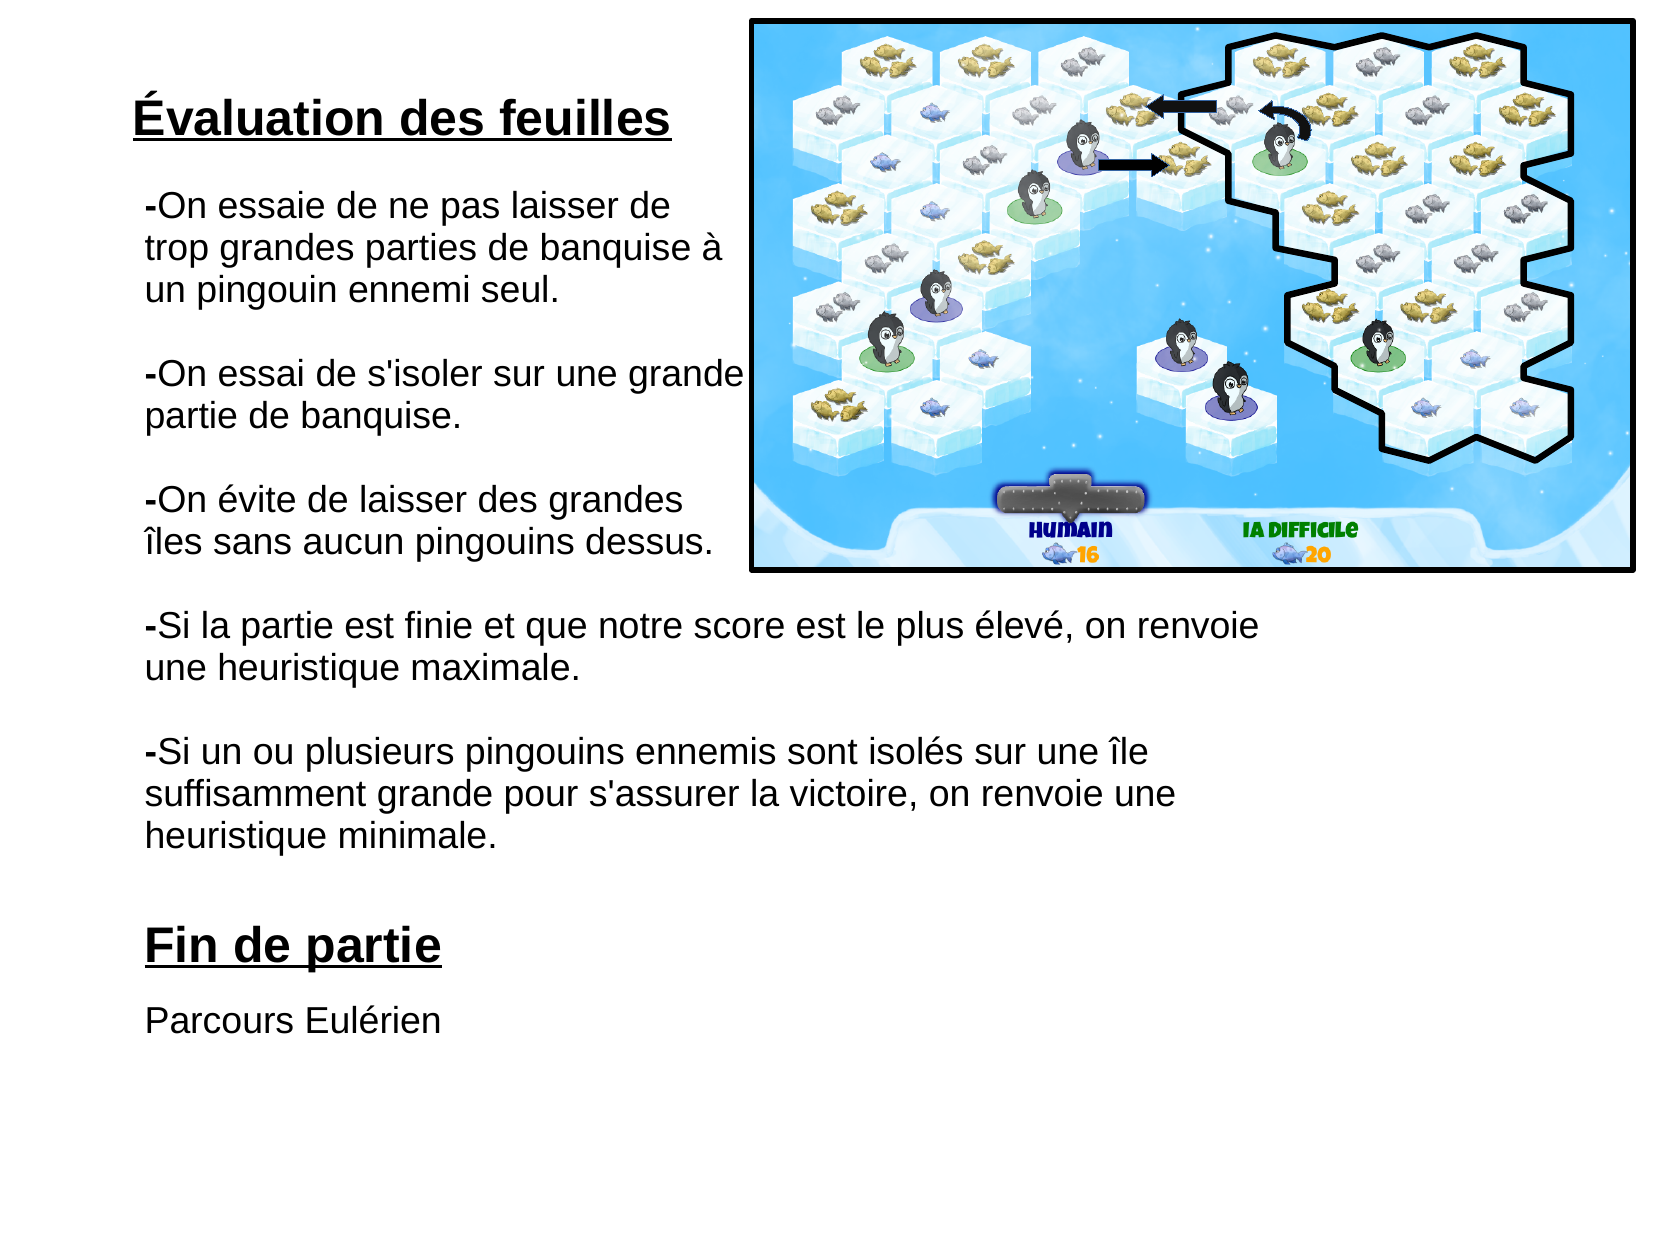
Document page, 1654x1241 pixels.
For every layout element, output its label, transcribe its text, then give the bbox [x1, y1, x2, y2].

picture [754, 23, 1630, 567]
text_box Fin de partie [129, 909, 756, 992]
text_box Évaluation des feuilles [118, 82, 745, 166]
text_box [1145, 94, 1217, 119]
text_box Parcours Eulérien [129, 992, 851, 1049]
text_box [1098, 153, 1170, 177]
text_box [1258, 100, 1312, 141]
text_box -On essaie de ne pas laisser de trop grandes parties de banquise à un pingouin ennemi seul. -On essai de s'isoler sur une grande partie de banquise. -On évite de laisser des grandes îles sans aucun pingouins dessus. -Si la partie est finie et que notre score est le plus élevé, on renvoie une heuristique maximale. -Si un ou plusieurs pingouins ennemis sont isolés sur une île suffisamment grande pour s'assurer la victoire, on renvoie une heuristique minimale. [129, 176, 1276, 864]
